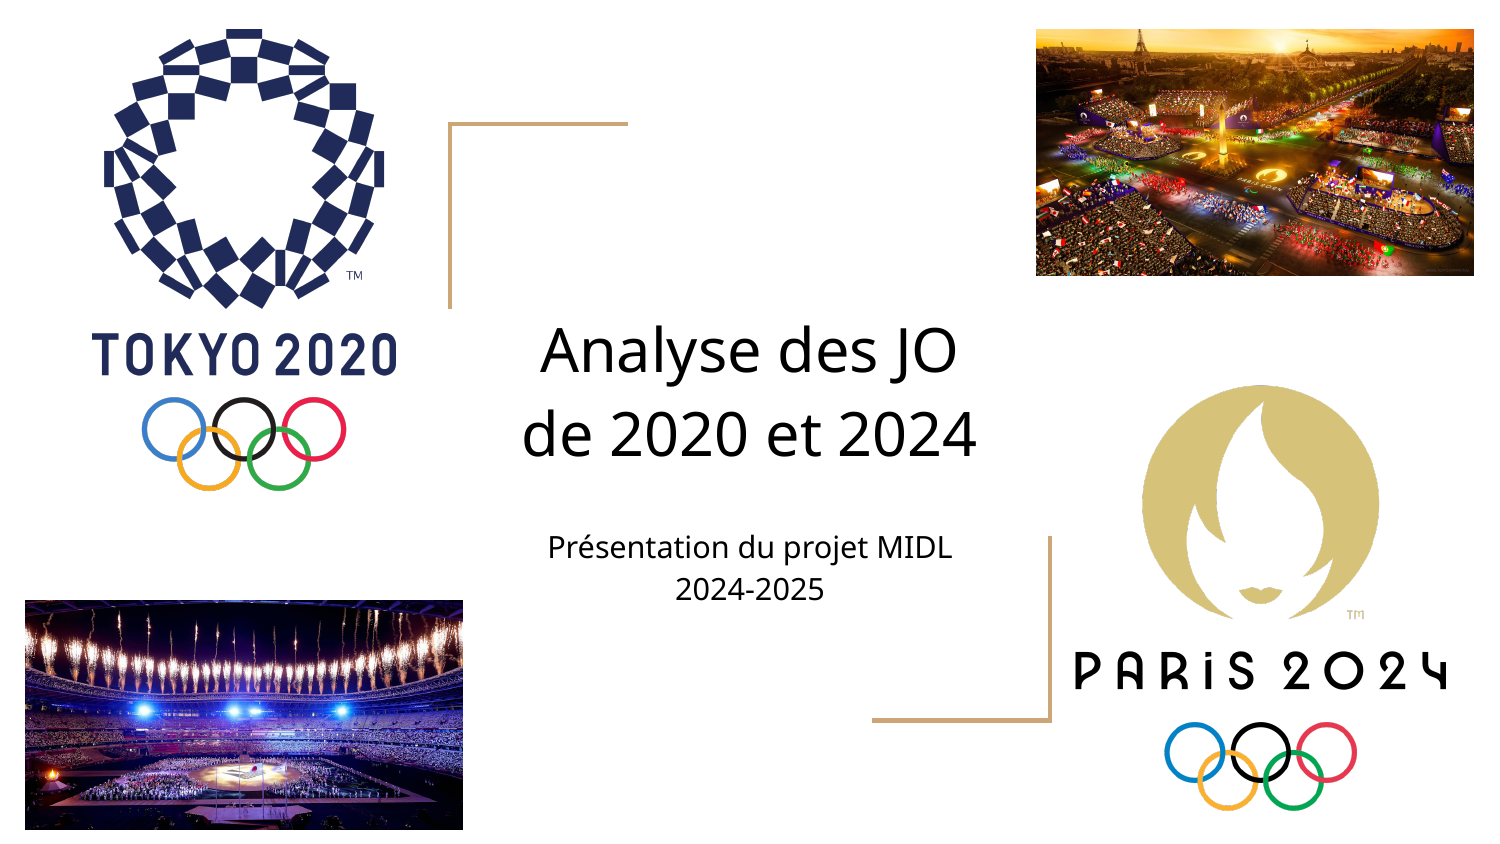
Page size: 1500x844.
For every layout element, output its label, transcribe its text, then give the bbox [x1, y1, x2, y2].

picture [92, 29, 396, 491]
picture [1036, 29, 1474, 276]
title Analyse des JO de 2020 et 2024 [499, 236, 1001, 490]
picture [25, 600, 463, 830]
picture [1064, 374, 1457, 822]
subtitle Présentation du projet MIDL 2024-2025 [499, 511, 1001, 627]
